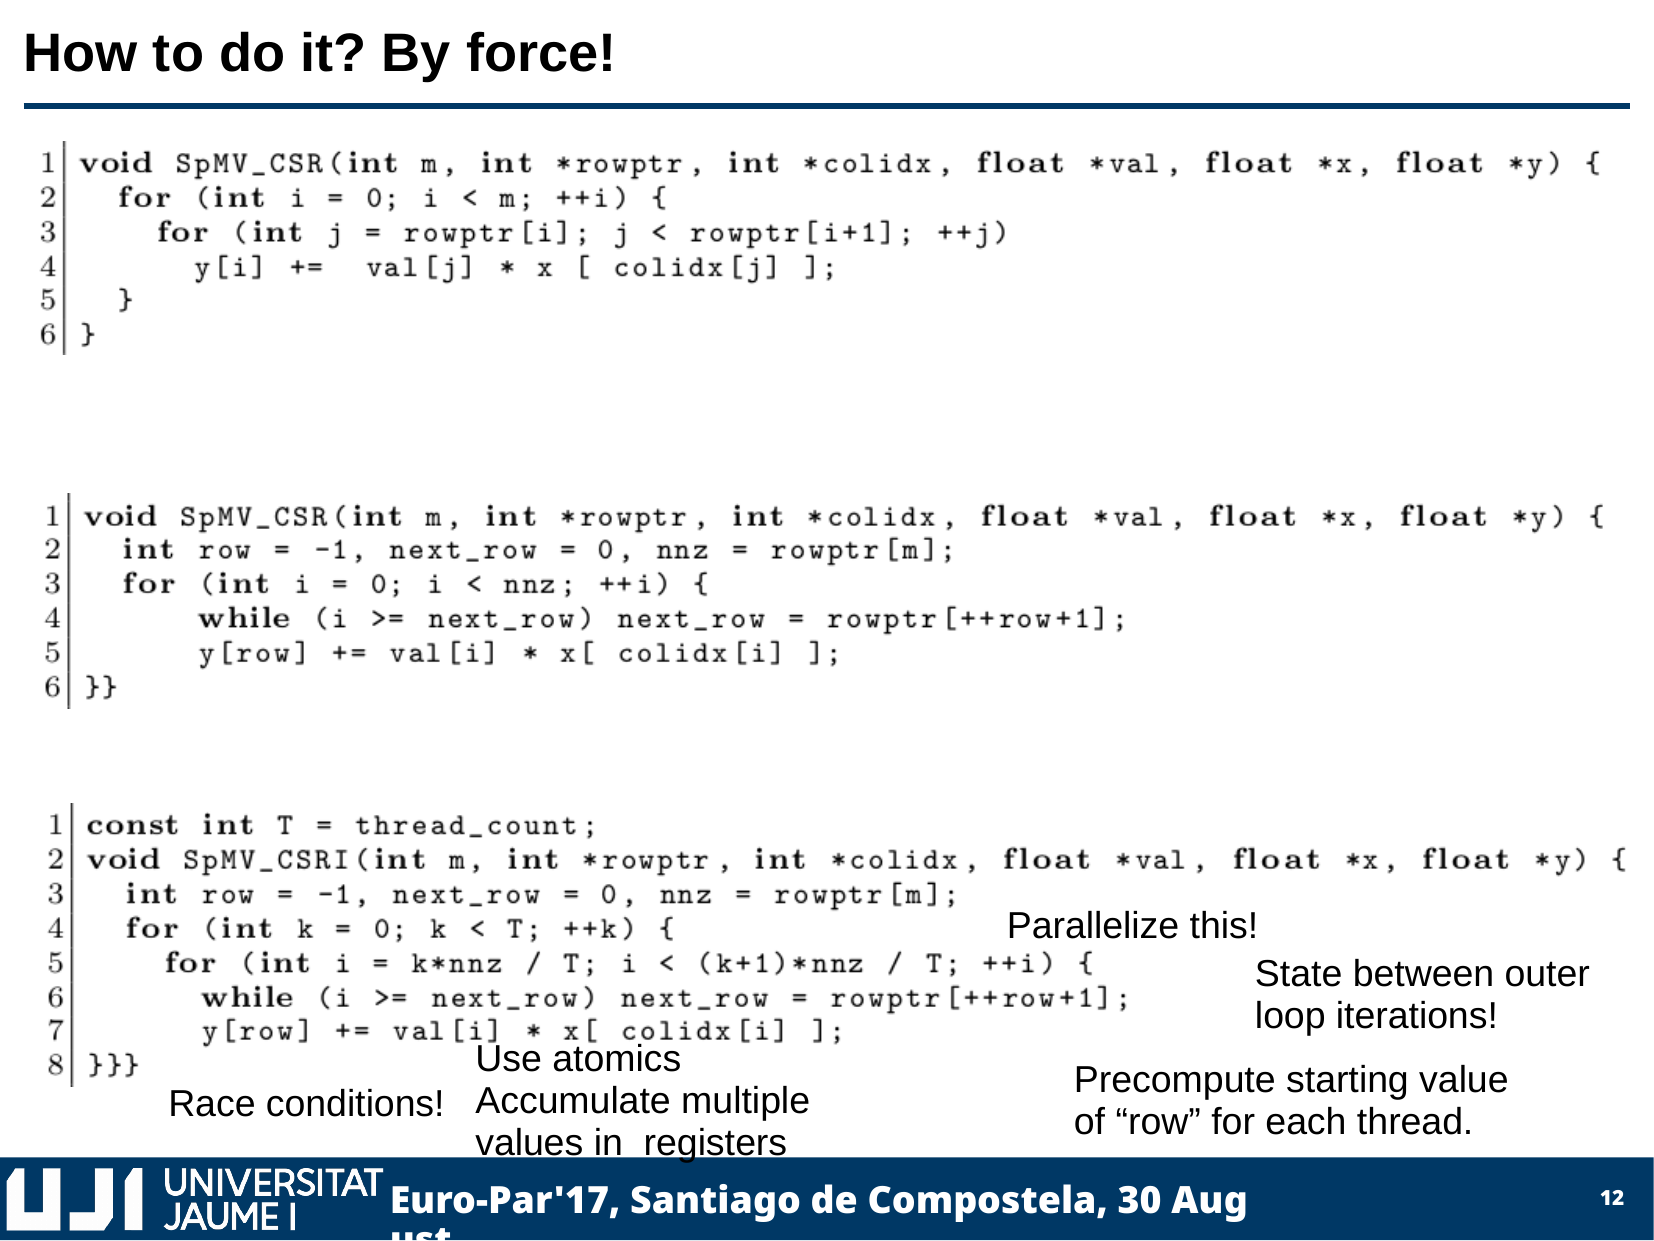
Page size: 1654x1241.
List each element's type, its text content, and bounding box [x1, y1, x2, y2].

text_box State between outer loop iterations! [1240, 944, 1607, 1043]
picture [0, 1158, 390, 1241]
title How to do it? By force! [23, 0, 1630, 107]
picture [35, 493, 1617, 709]
picture [35, 803, 1630, 1087]
text_box Precompute starting value of “row” for each thread. [1059, 1051, 1548, 1150]
text_box Parallelize this! [992, 897, 1274, 954]
text_box Use atomics Accumulate multiple values in registers [460, 1029, 913, 1170]
picture [32, 141, 1607, 355]
text_box Race conditions! [153, 1074, 460, 1132]
